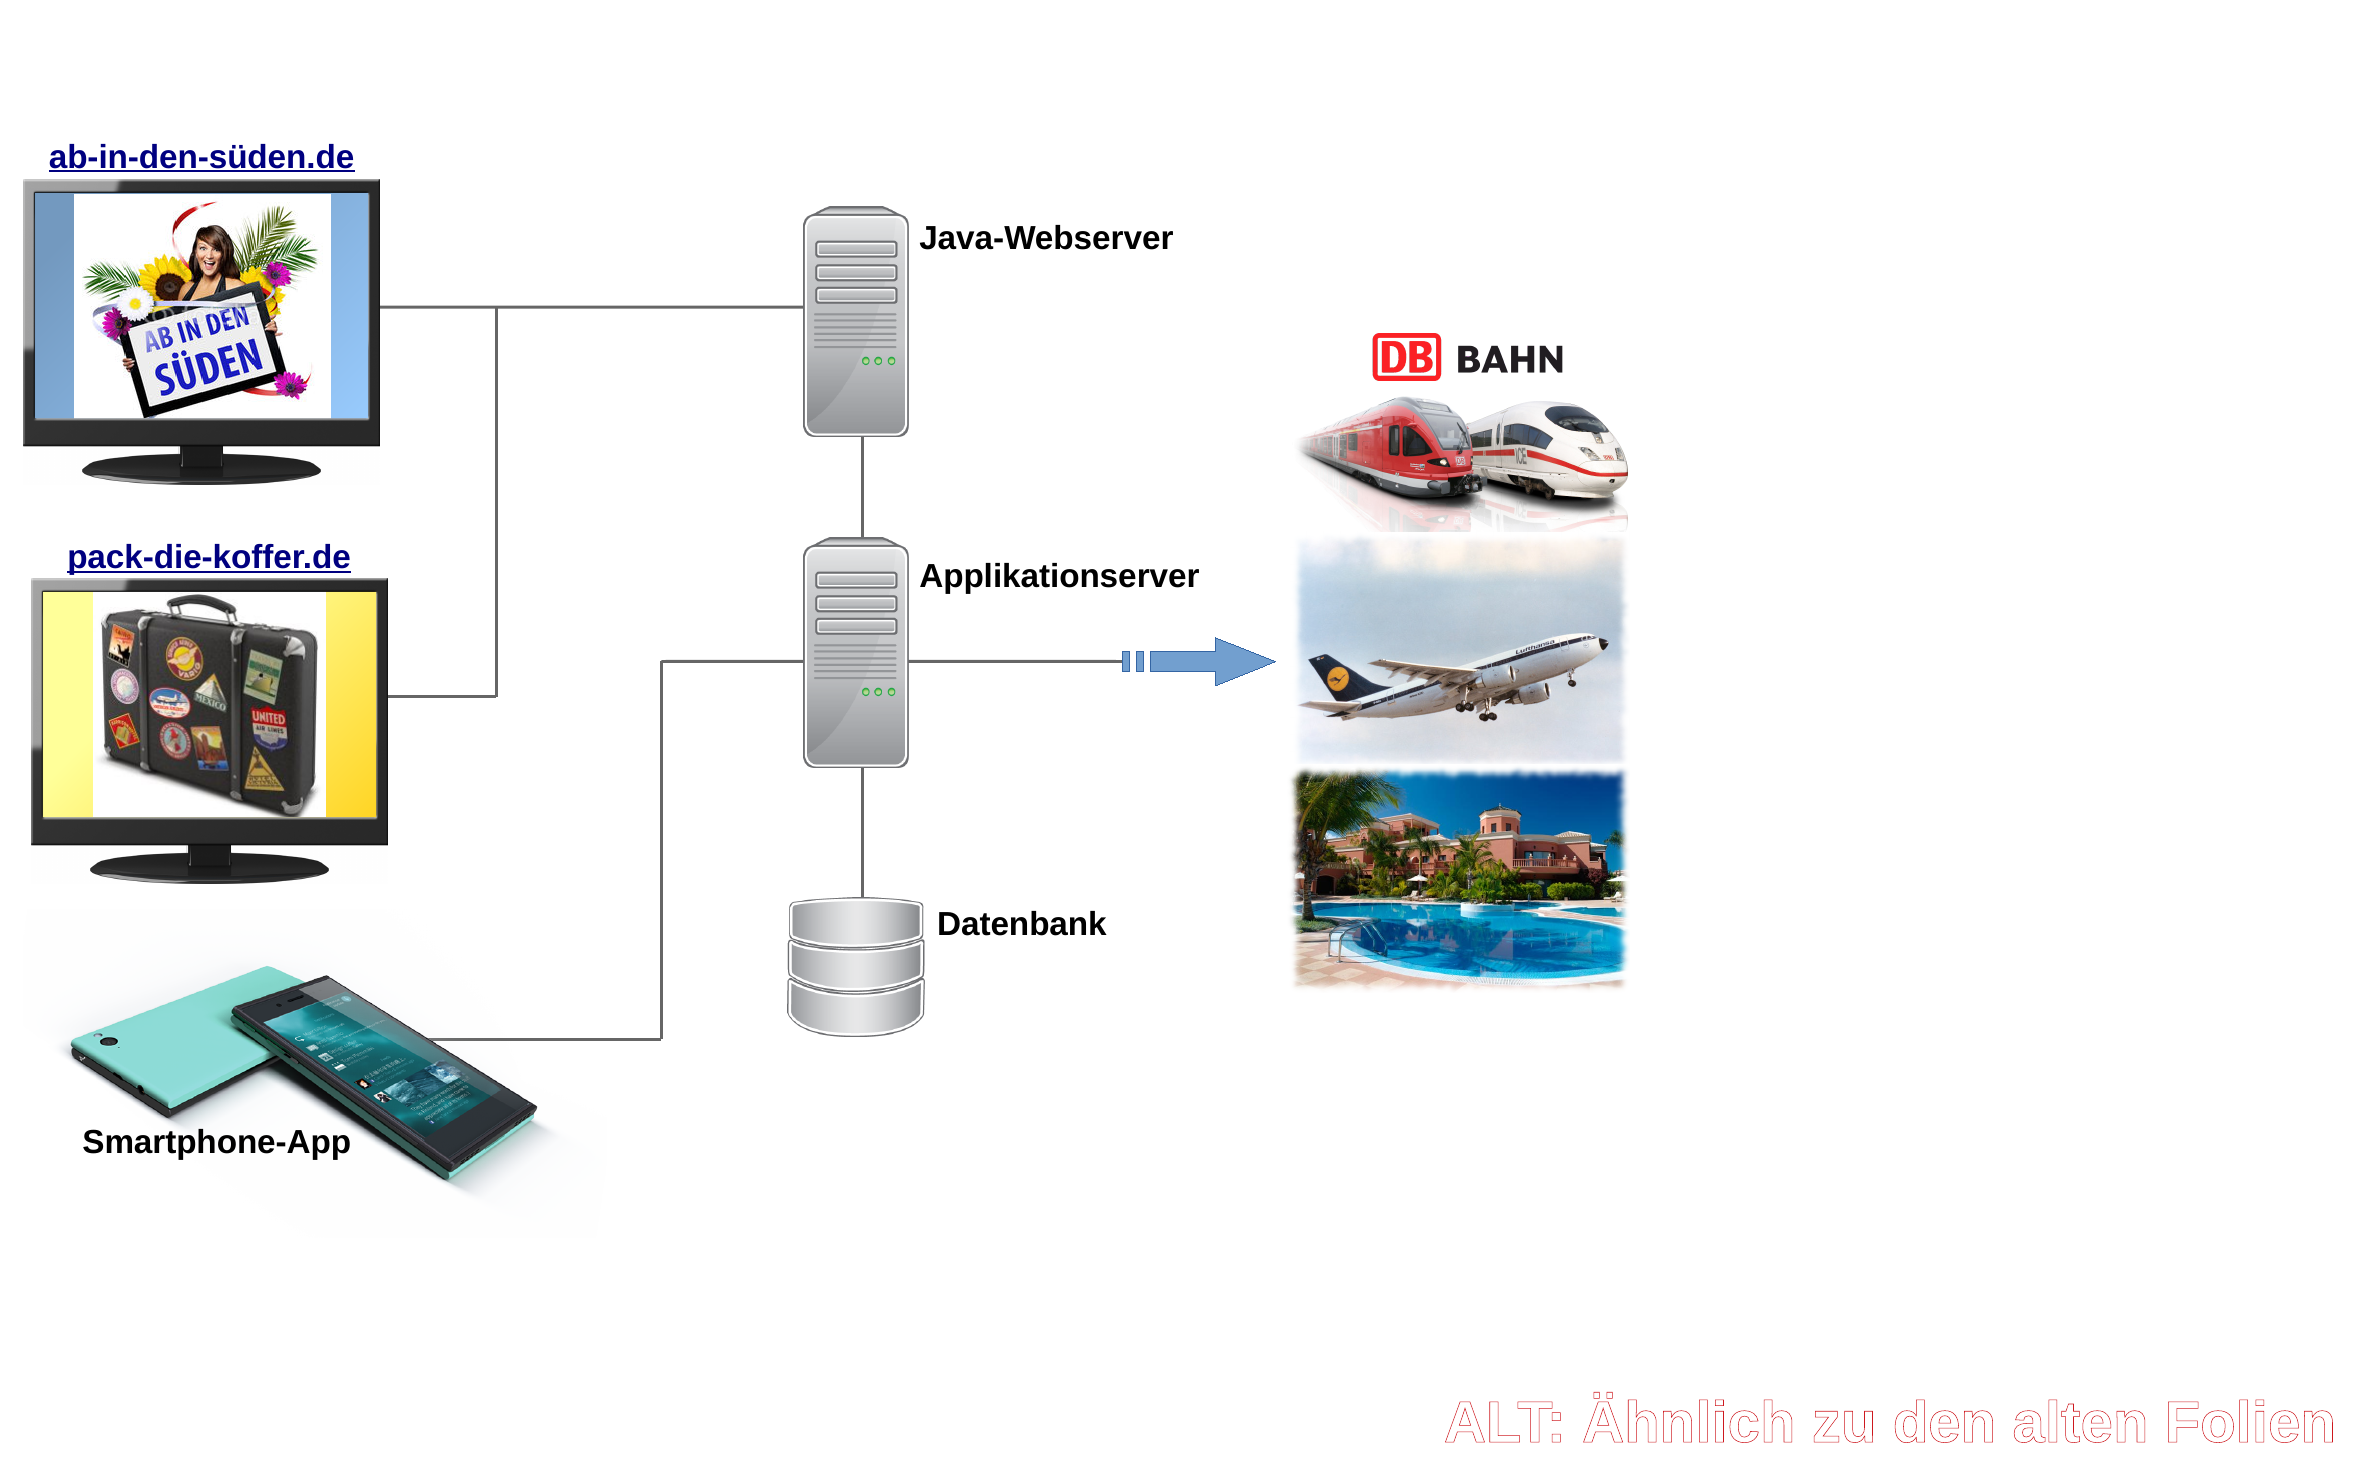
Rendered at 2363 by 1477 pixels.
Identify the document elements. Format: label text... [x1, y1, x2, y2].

picture [31, 578, 388, 884]
text_box Smartphone-App [62, 1116, 372, 1169]
text_box Applikationserver [909, 550, 1216, 603]
picture [1287, 331, 1630, 993]
text_box Java-Webserver [909, 212, 1241, 265]
text_box pack-die-koffer.de [23, 531, 395, 584]
text_box Datenbank [925, 897, 1122, 950]
text_box ab-in-den-süden.de [24, 130, 379, 179]
text_box ALT: Ähnlich zu den alten Folien [1429, 1381, 2352, 1462]
picture [23, 909, 607, 1238]
text_box [1150, 637, 1276, 686]
picture [803, 206, 909, 438]
picture [23, 179, 380, 485]
picture [787, 897, 925, 1037]
picture [803, 537, 909, 768]
text_box [1122, 651, 1130, 672]
text_box [1136, 651, 1144, 672]
